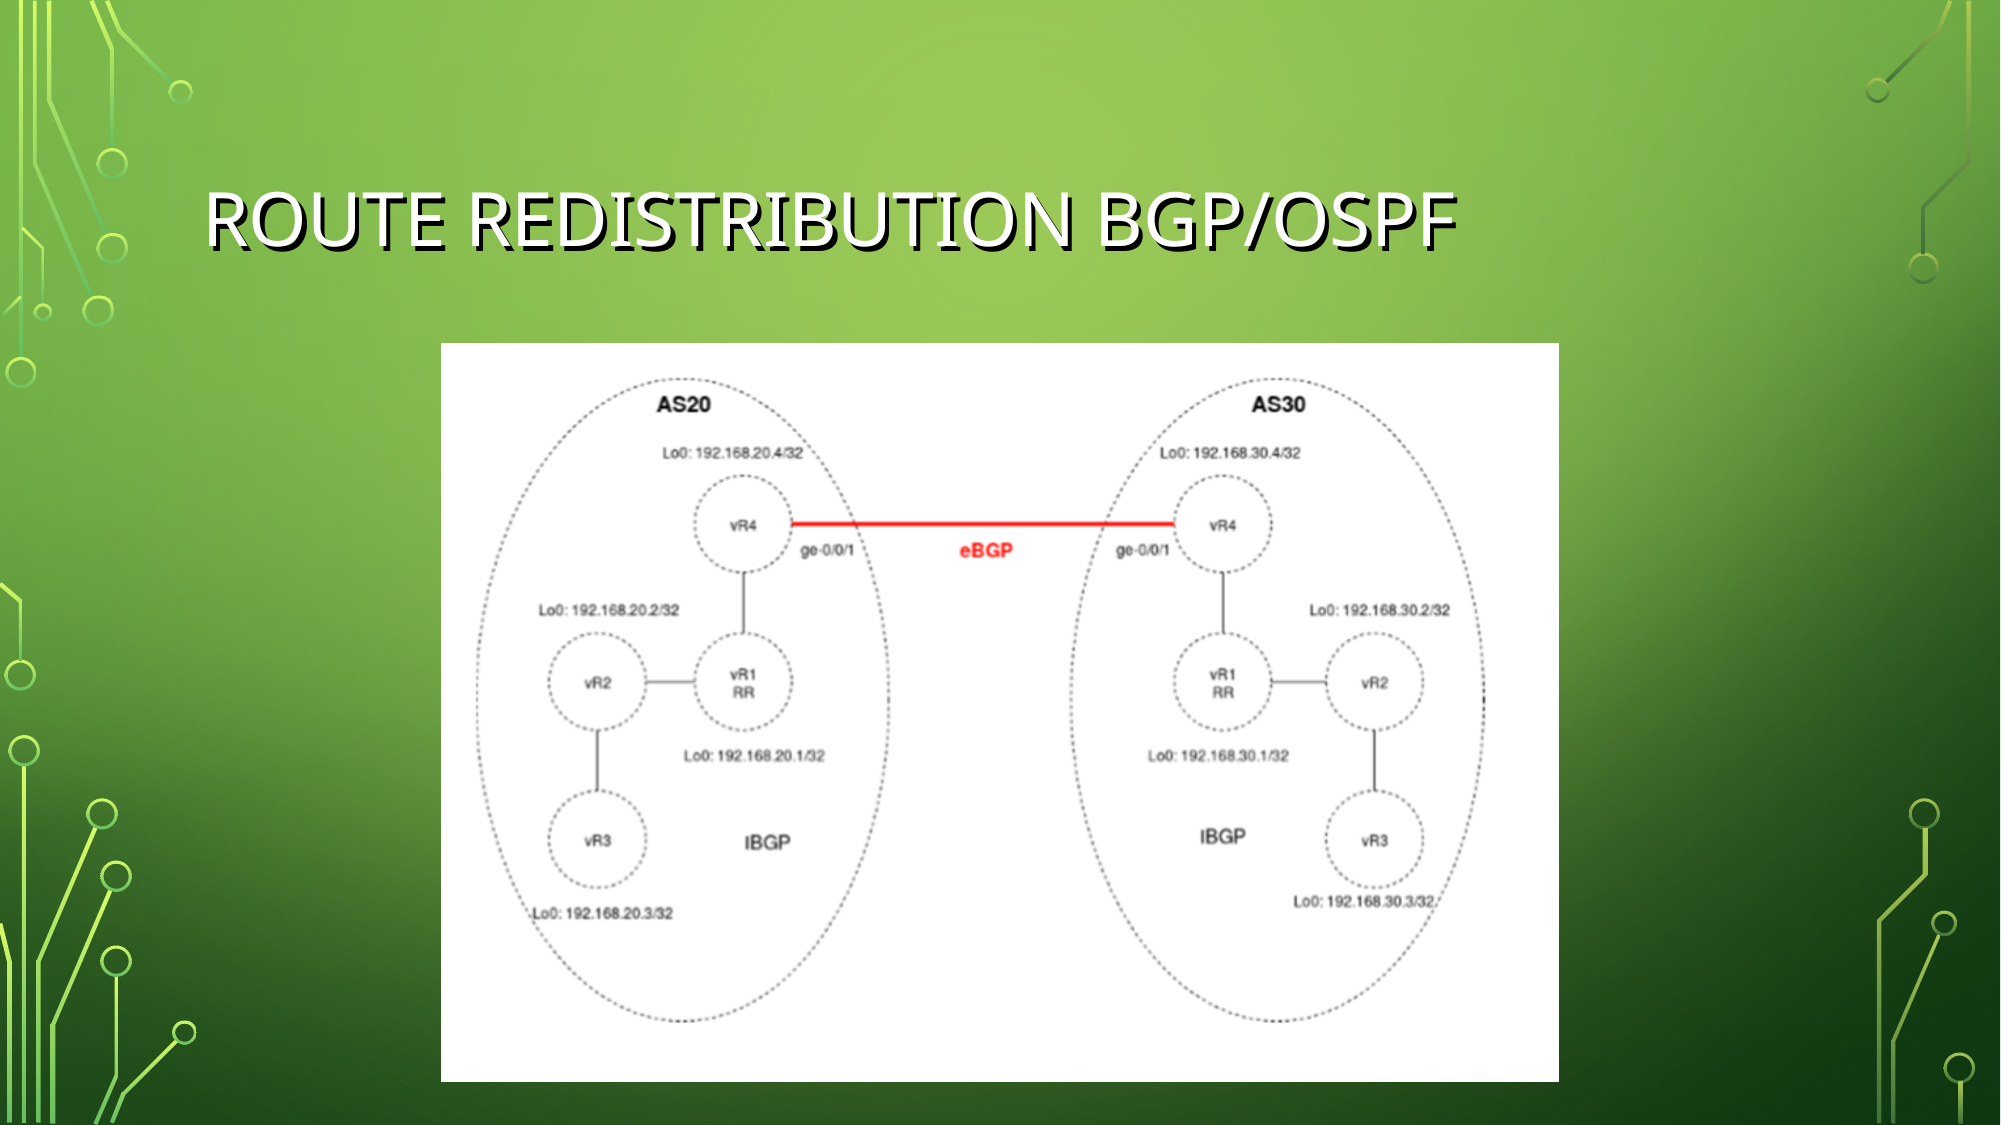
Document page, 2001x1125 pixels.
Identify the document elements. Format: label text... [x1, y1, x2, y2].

picture [441, 343, 1559, 1082]
title Route redistribution bgp/ospf [187, 101, 1813, 344]
